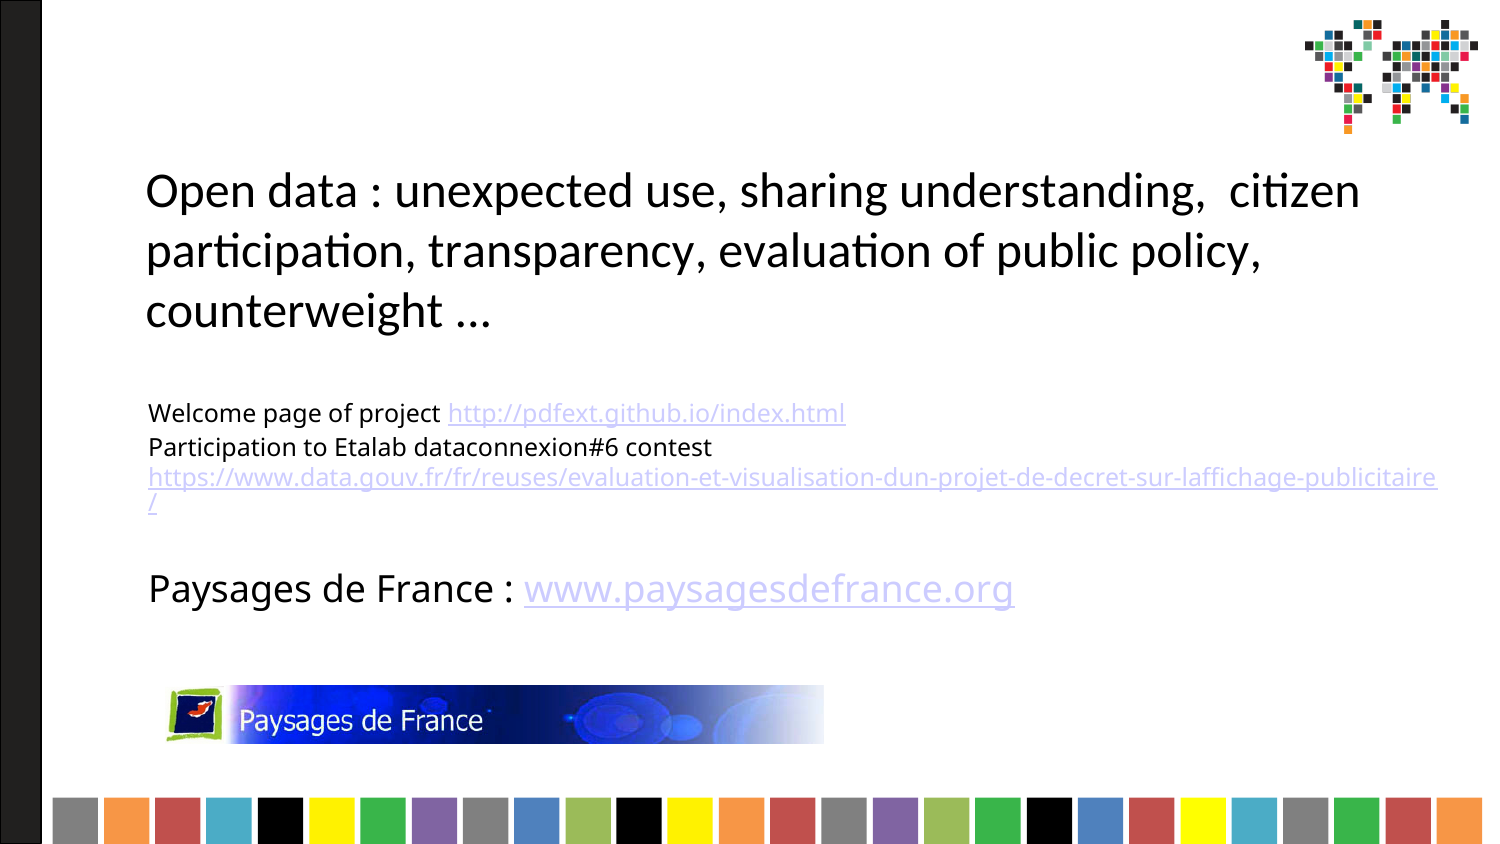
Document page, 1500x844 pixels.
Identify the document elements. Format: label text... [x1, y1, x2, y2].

picture [1305, 20, 1478, 134]
text_box Open data : unexpected use, sharing understanding, citizen participation, transparency, evaluation of public policy, counterweight ... Welcome page of project http://pdfext.github.io/index.html Participation to Etalab dataconnexion#6 contest https://www.data.gouv.fr/fr/reuses/evaluation-et-visualisation-dun-projet-de-decret-sur-laffichage-publicitaire/ Paysages de France : www.paysagesdefrance.org [60, 150, 1455, 781]
picture [165, 679, 824, 751]
